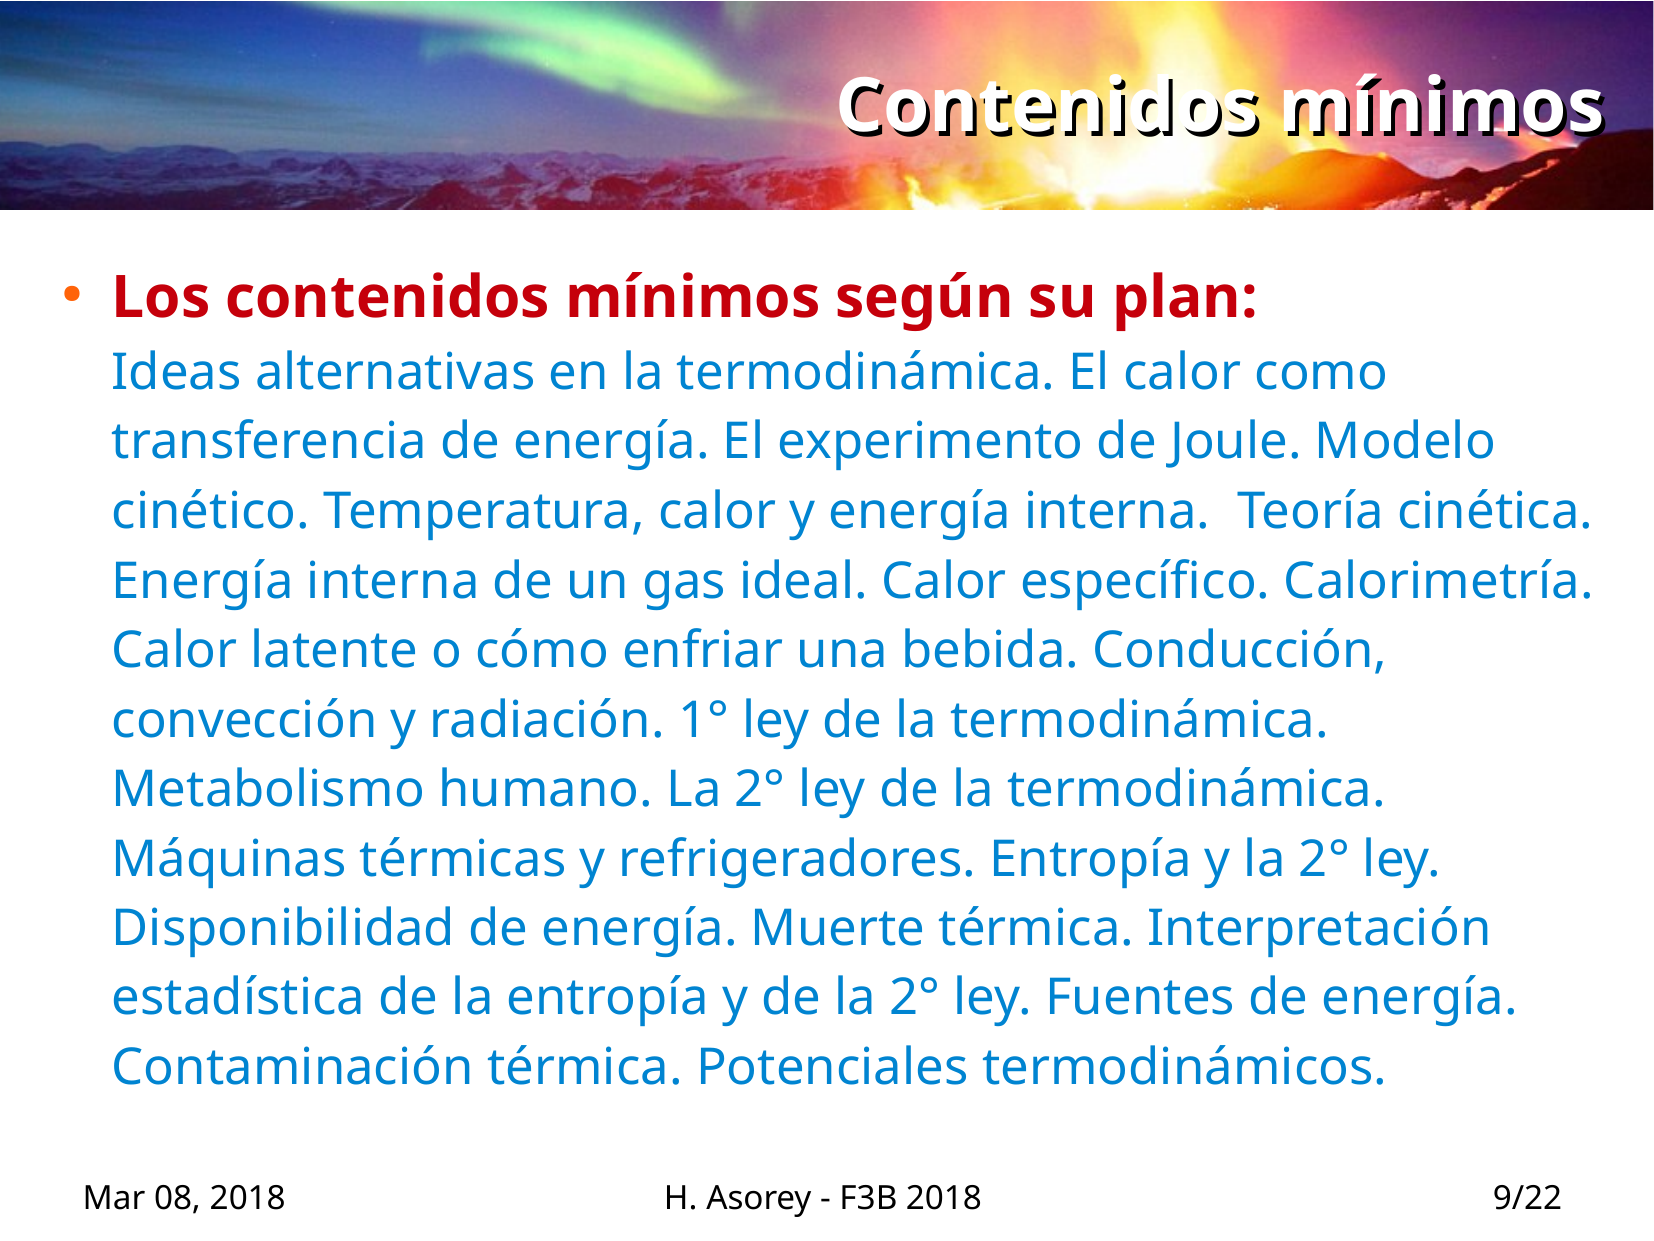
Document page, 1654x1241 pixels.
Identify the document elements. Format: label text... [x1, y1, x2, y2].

list Los contenidos mínimos según su plan: Ideas alternativas en la termodinámica. El calor como transferencia de energía. El experimento de Joule. Modelo cinético. Temperatura, calor y energía interna. Teoría cinética. Energía interna de un gas ideal. Calor específico. Calorimetría. Calor latente o cómo enfriar una bebida. Conducción, convección y radiación. 1° ley de la termodinámica. Metabolismo humano. La 2° ley de la termodinámica. Máquinas térmicas y refrigeradores. Entropía y la 2° ley. Disponibilidad de energía. Muerte térmica. Interpretación estadística de la entropía y de la 2° ley. Fuentes de energía. Contaminación térmica. Potenciales termodinámicos. [45, 255, 1606, 1156]
title Contenidos mínimos [45, 15, 1606, 191]
picture [0, 1, 1654, 210]
